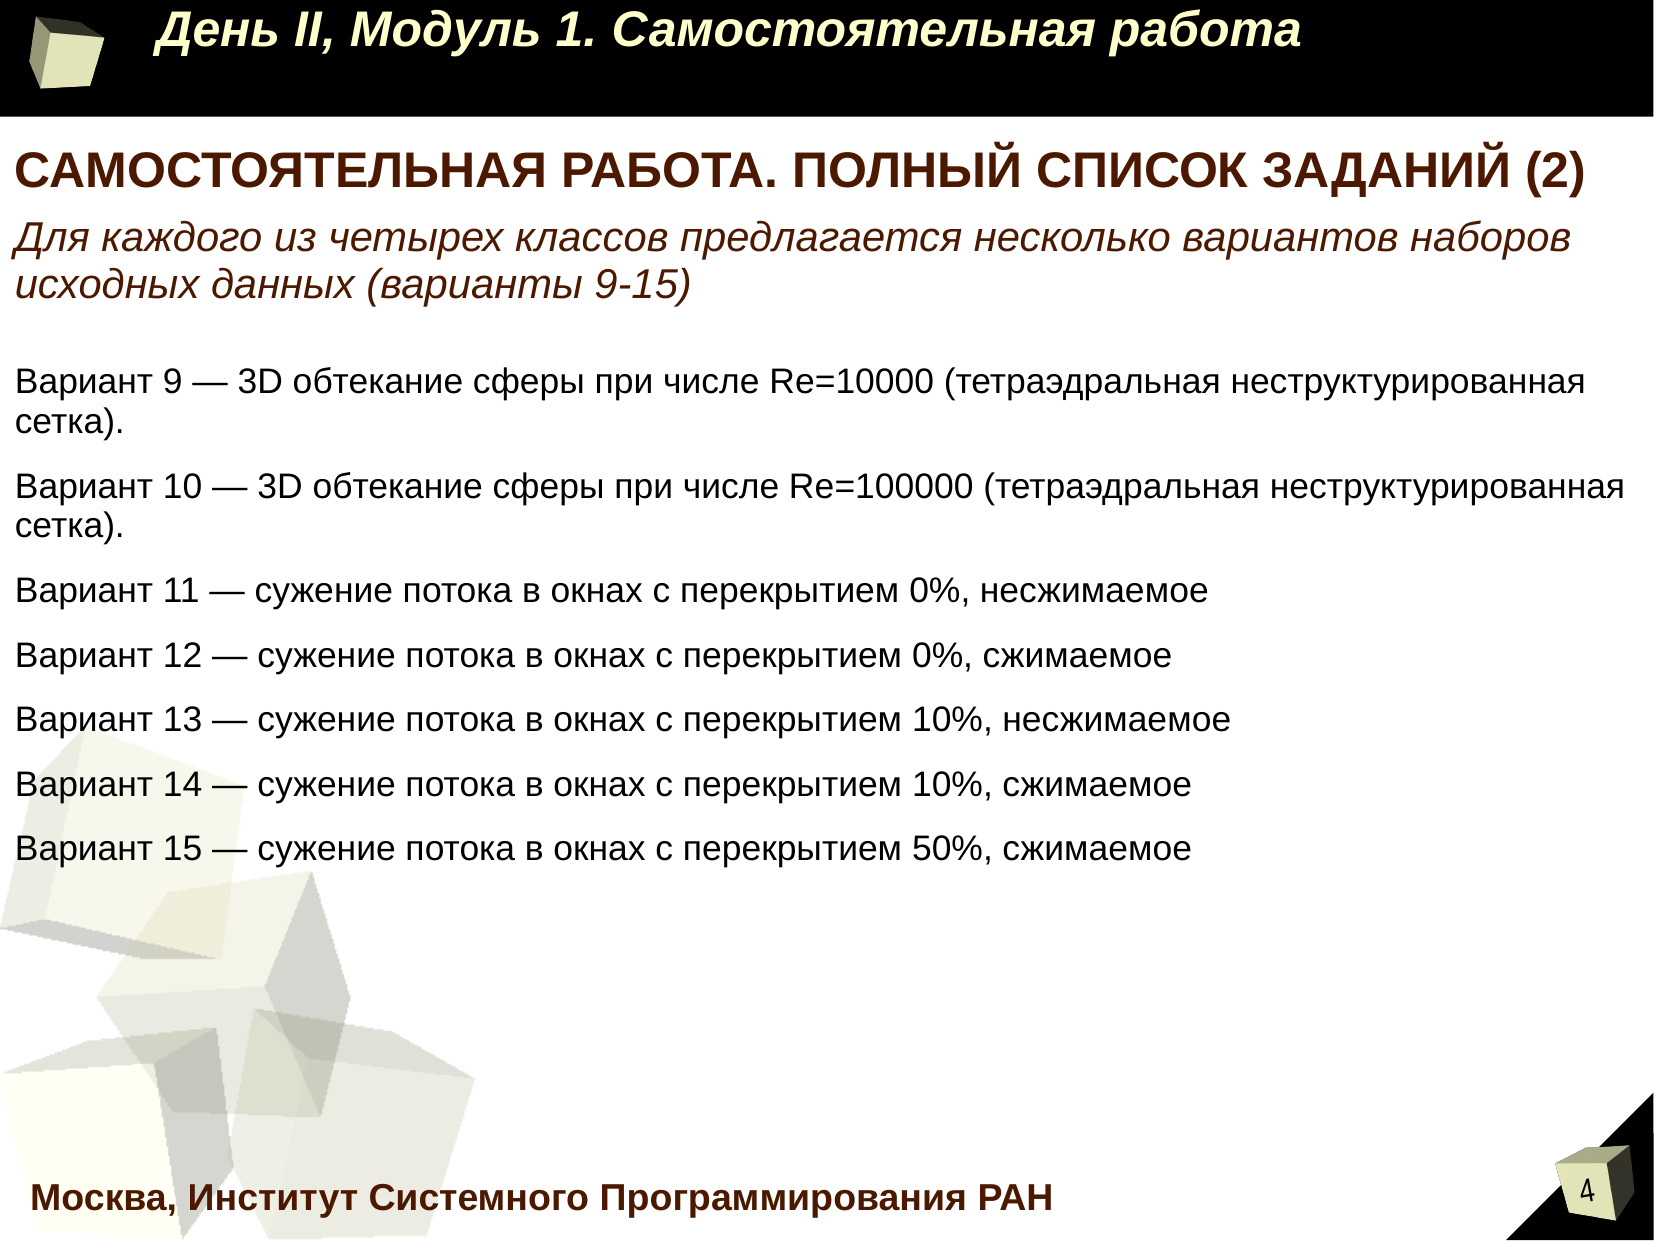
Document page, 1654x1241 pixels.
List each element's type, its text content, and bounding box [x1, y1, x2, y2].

picture [464, 1193, 472, 1198]
text_box Вариант 9 — 3D обтекание сферы при числе Re=10000 (тетраэдральная неструктурированная сетка). Вариант 10 — 3D обтекание сферы при числе Re=100000 (тетраэдральная неструктурированная сетка). Вариант 11 — сужение потока в окнах с перекрытием 0%, несжимаемое Вариант 12 — сужение потока в окнах с перекрытием 0%, сжимаемое Вариант 13 — сужение потока в окнах с перекрытием 10%, несжимаемое Вариант 14 — сужение потока в окнах с перекрытием 10%, сжимаемое Вариант 15 — сужение потока в окнах с перекрытием 50%, сжимаемое [0, 354, 1654, 1034]
picture [0, 1034, 477, 1241]
text_box Для каждого из четырех классов предлагается несколько вариантов наборов исходных данных (варианты 9-15) [0, 206, 1654, 315]
text_box САМОСТОЯТЕЛЬНАЯ РАБОТА. ПОЛНЫЙ СПИСОК ЗАДАНИЙ (2) [0, 134, 1654, 206]
